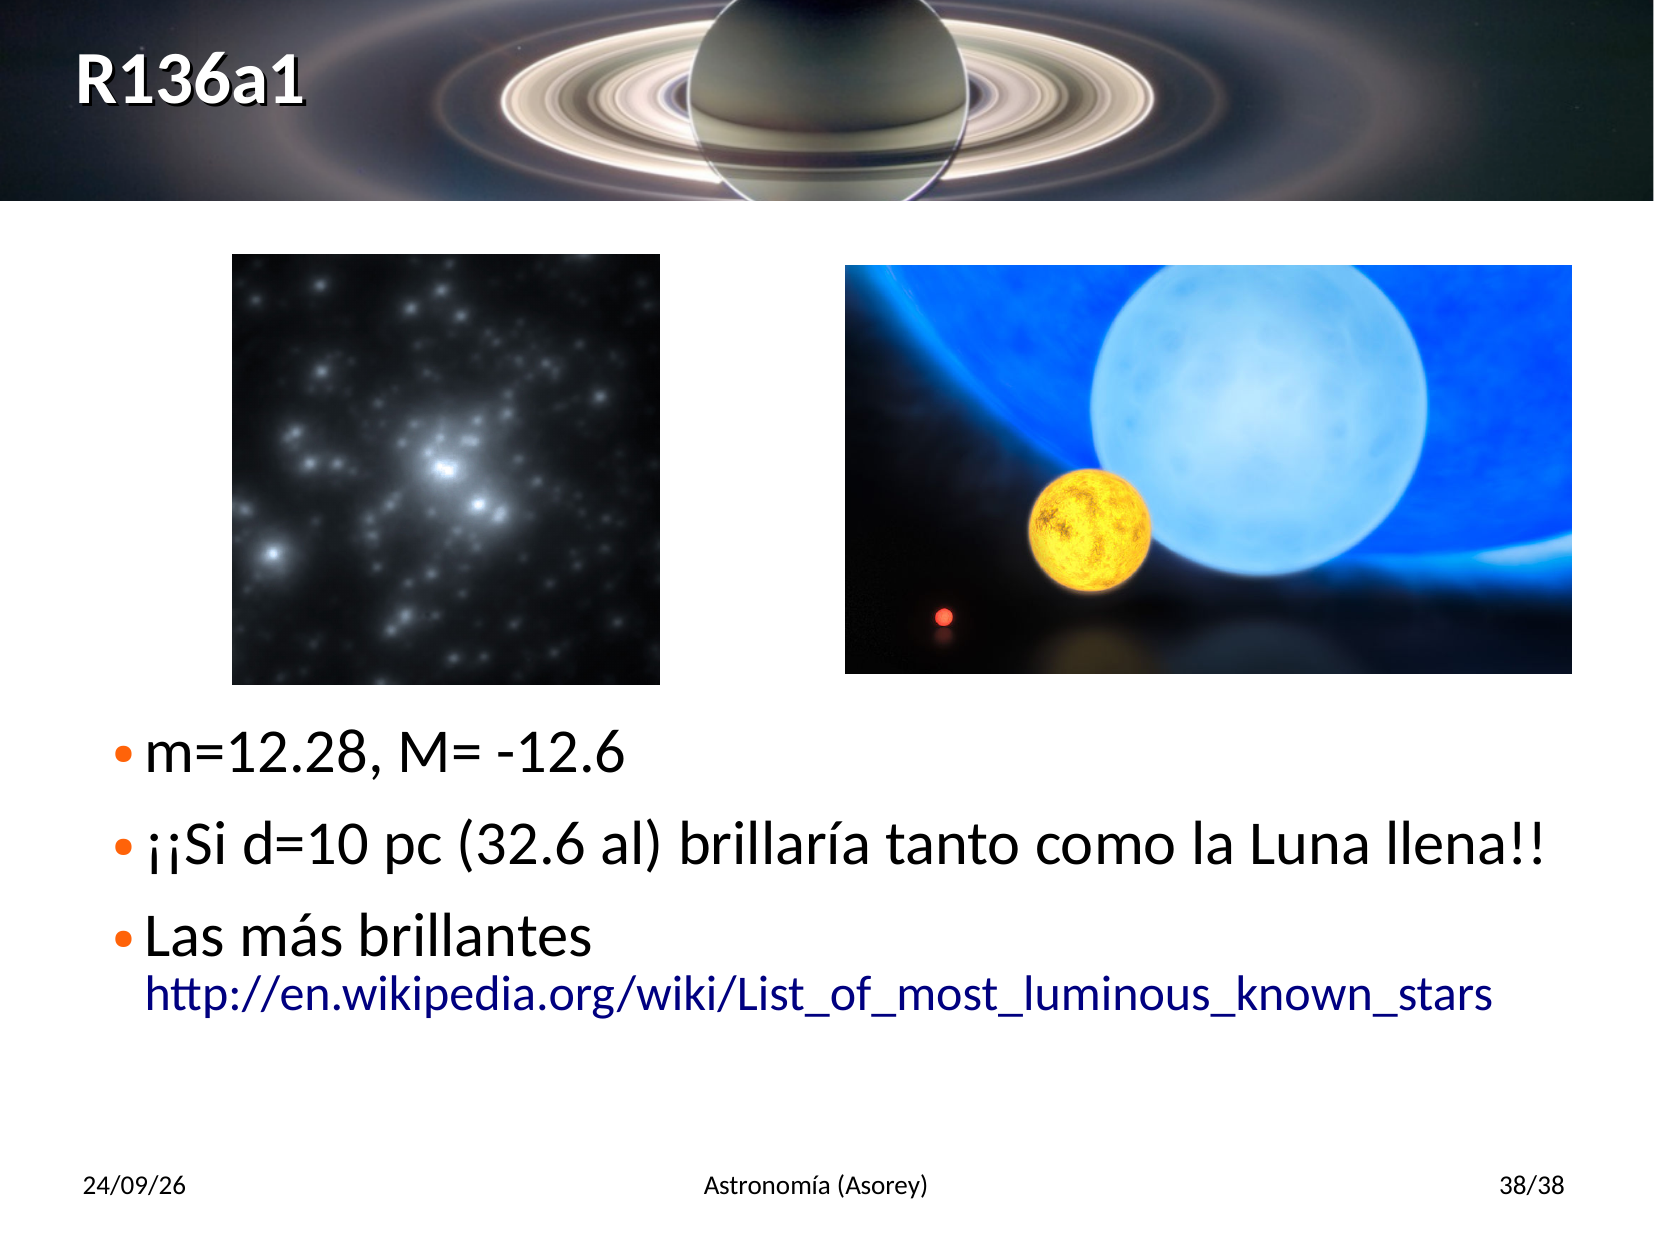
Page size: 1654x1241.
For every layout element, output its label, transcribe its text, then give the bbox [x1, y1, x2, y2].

list m=12.28, M= -12.6 ¡¡Si d=10 pc (32.6 al) brillaría tanto como la Luna llena!! Las más brillantes http://en.wikipedia.org/wiki/List_of_most_luminous_known_stars [82, 725, 1571, 1155]
title R136a1 [75, 19, 1564, 151]
picture [232, 254, 660, 685]
picture [0, 0, 1654, 201]
picture [845, 265, 1572, 674]
